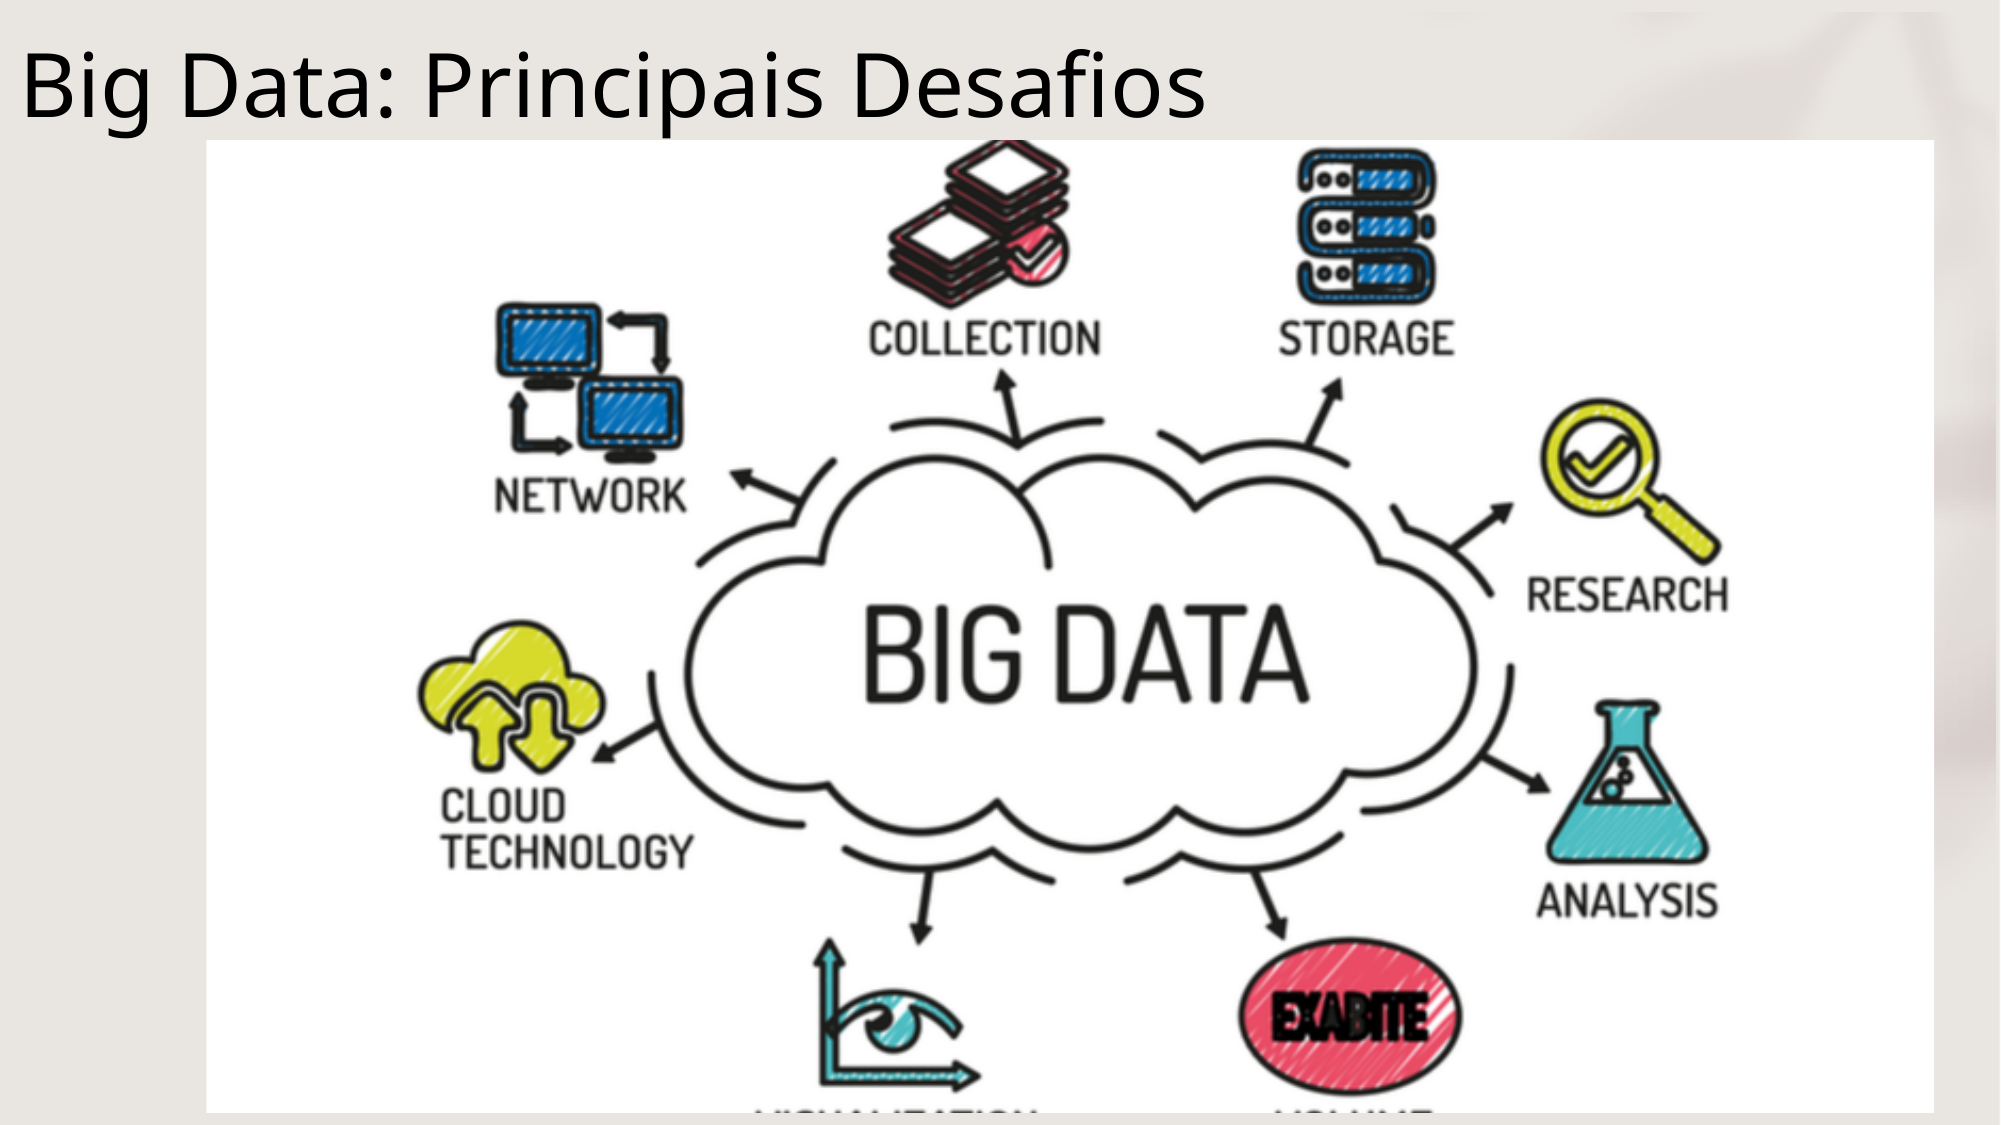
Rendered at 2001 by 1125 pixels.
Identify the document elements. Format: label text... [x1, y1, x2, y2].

picture [206, 12, 1996, 1125]
text_box [0, 0, 2000, 1125]
text_box Big Data: Principais Desafios [4, 33, 1229, 155]
